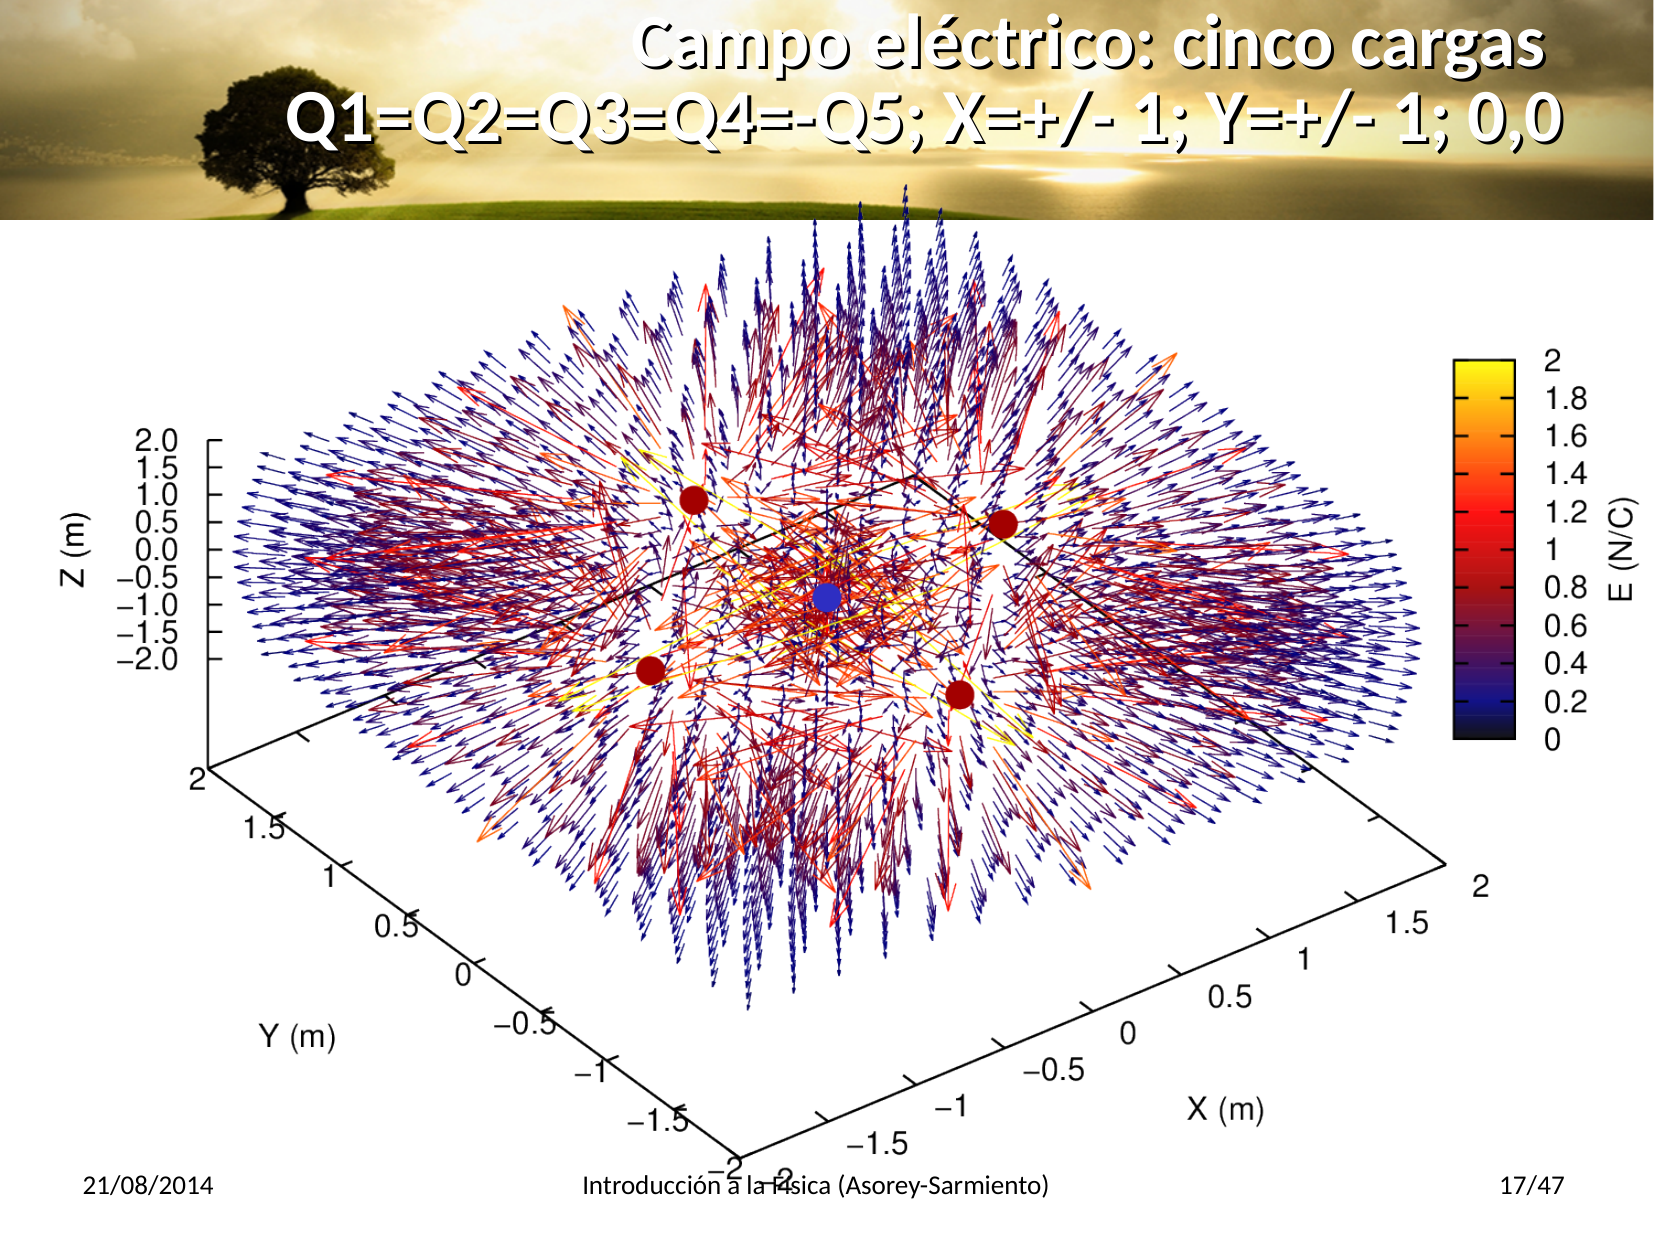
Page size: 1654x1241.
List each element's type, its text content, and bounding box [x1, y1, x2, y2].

picture [0, 0, 1654, 1241]
title Campo eléctrico: cinco cargas Q1=Q2=Q3=Q4=-Q5; X=+/- 1; Y=+/- 1; 0,0 [75, 0, 1564, 89]
